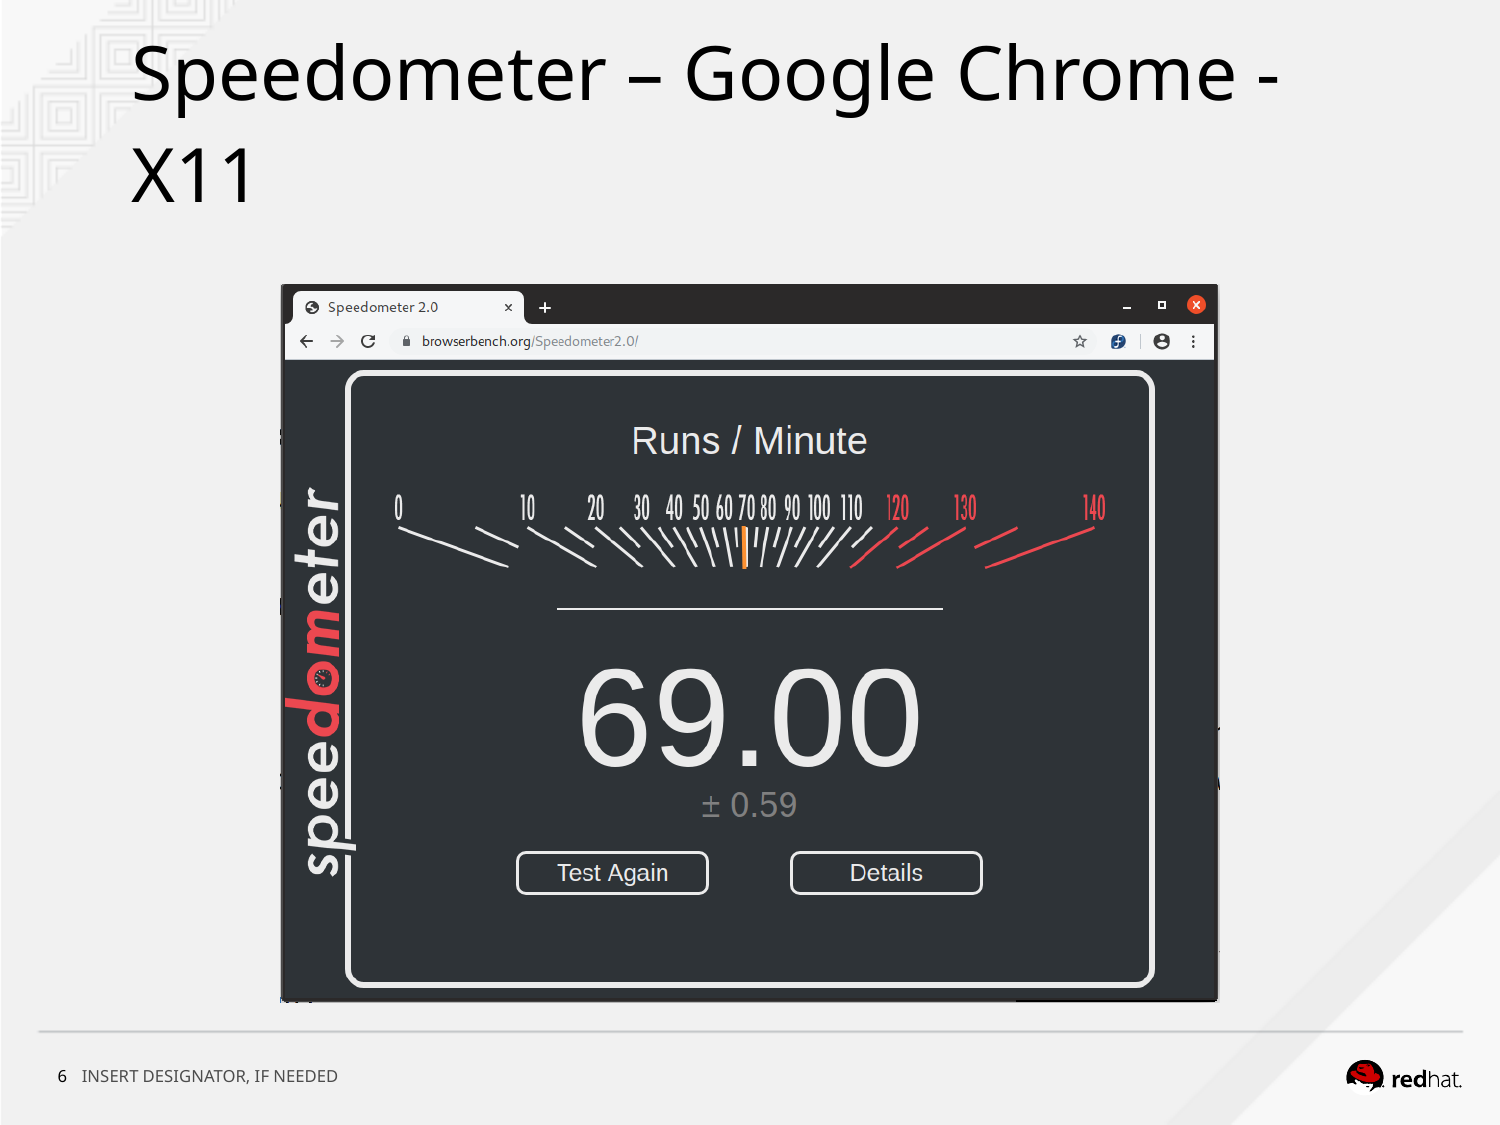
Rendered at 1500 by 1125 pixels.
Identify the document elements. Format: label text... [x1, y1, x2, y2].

title Speedometer – Google Chrome - X11 [131, 0, 1369, 225]
picture [0, 0, 1500, 1125]
